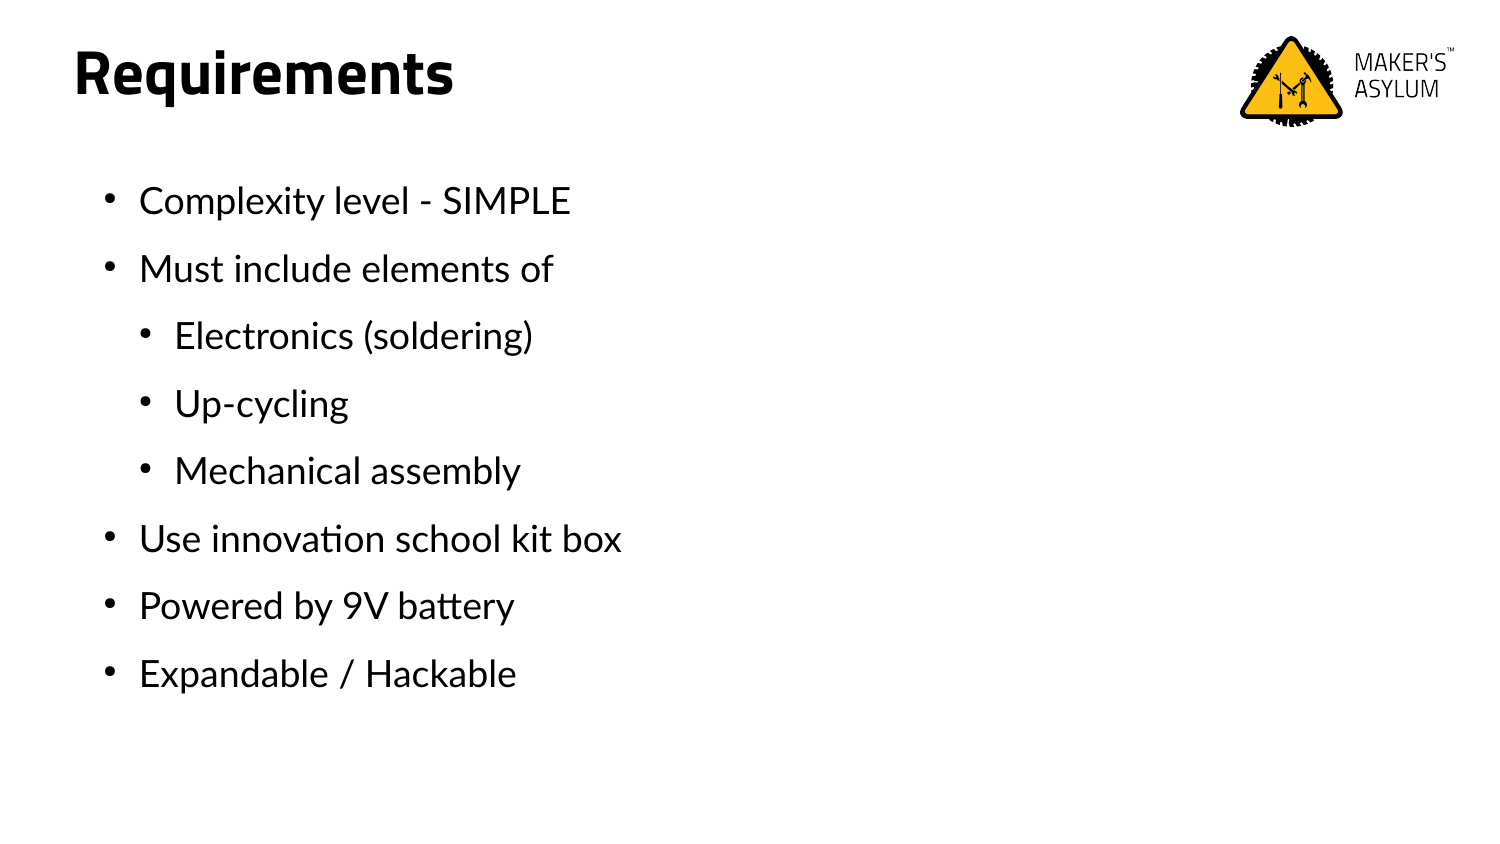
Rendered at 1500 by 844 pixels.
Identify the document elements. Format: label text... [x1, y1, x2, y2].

text_box Requirements [58, 11, 822, 127]
text_box Complexity level - SIMPLE Must include elements of Electronics (soldering) Up-cycling Mechanical assembly Use innovation school kit box Powered by 9V battery Expandable / Hackable [88, 147, 691, 703]
picture [1240, 36, 1454, 128]
